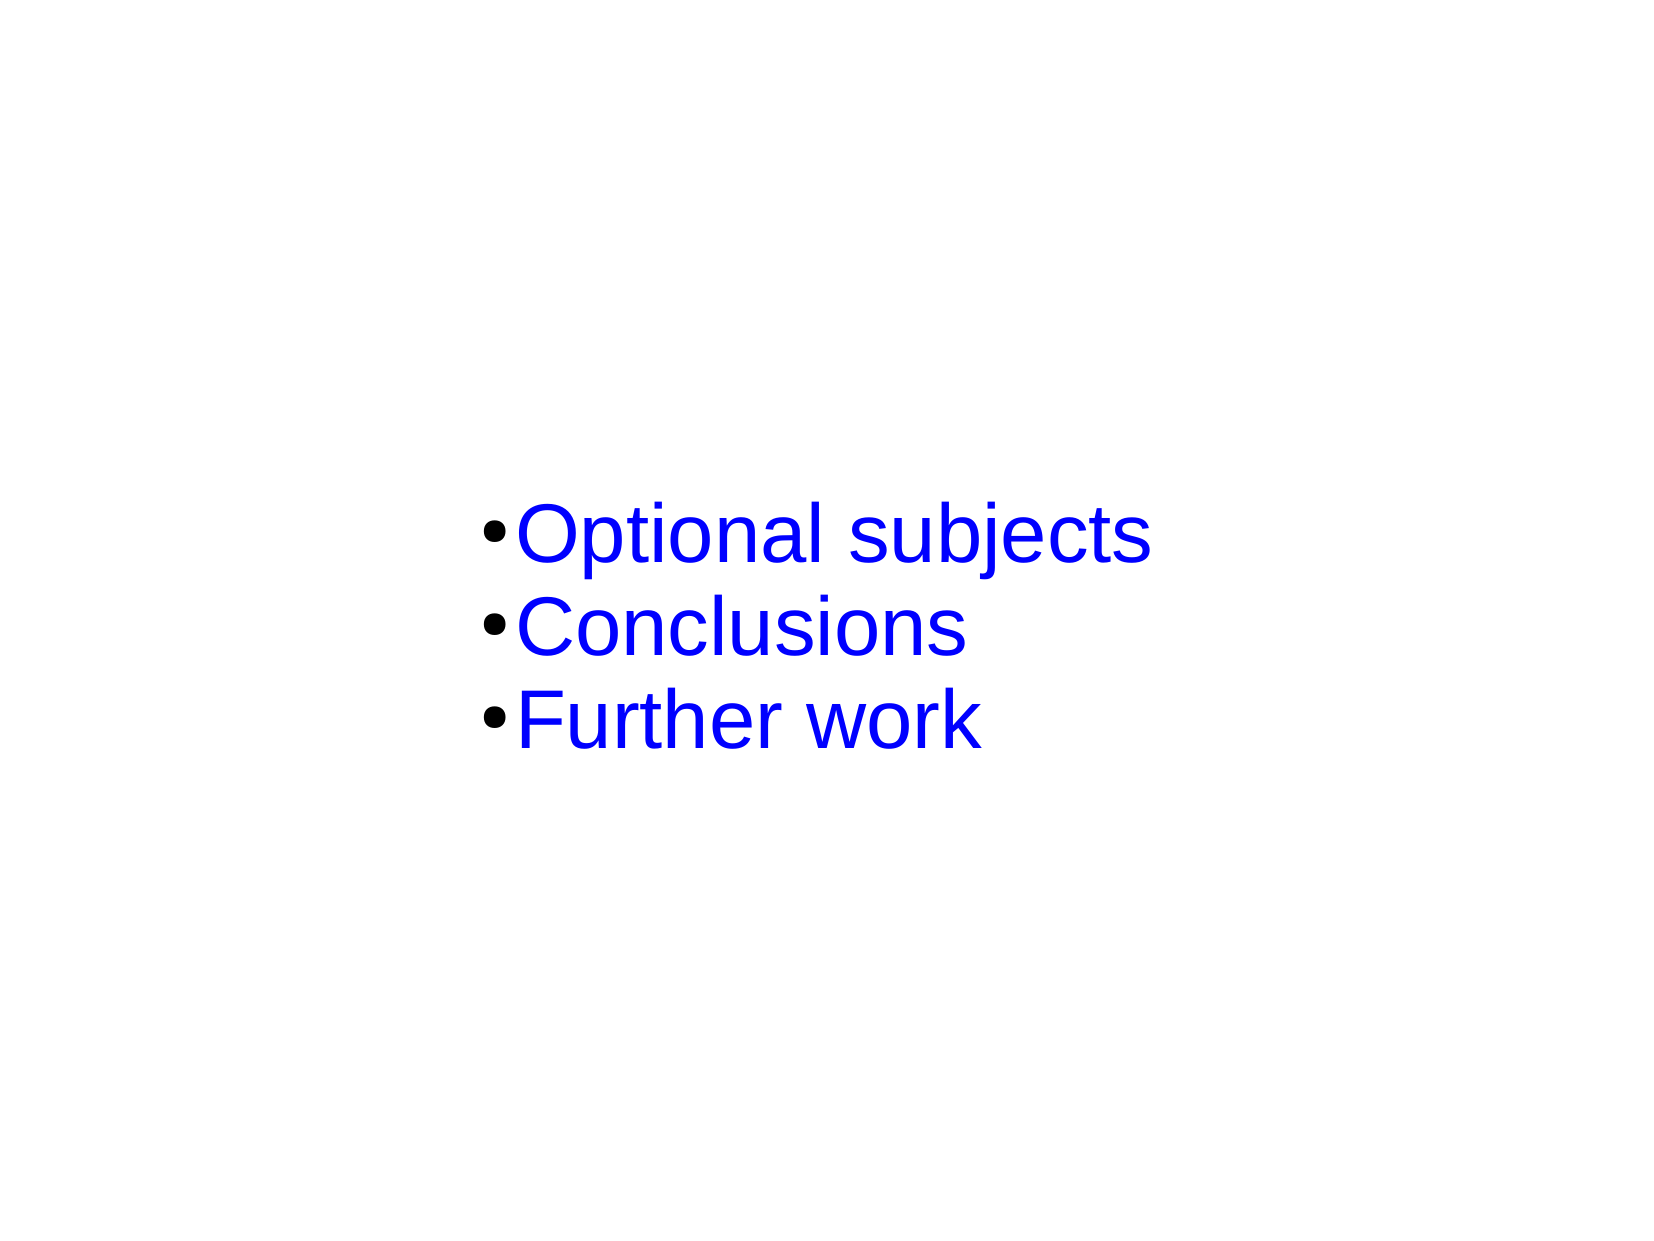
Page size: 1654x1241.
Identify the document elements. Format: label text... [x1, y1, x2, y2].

text_box Optional subjects Conclusions Further work [465, 480, 1268, 1055]
